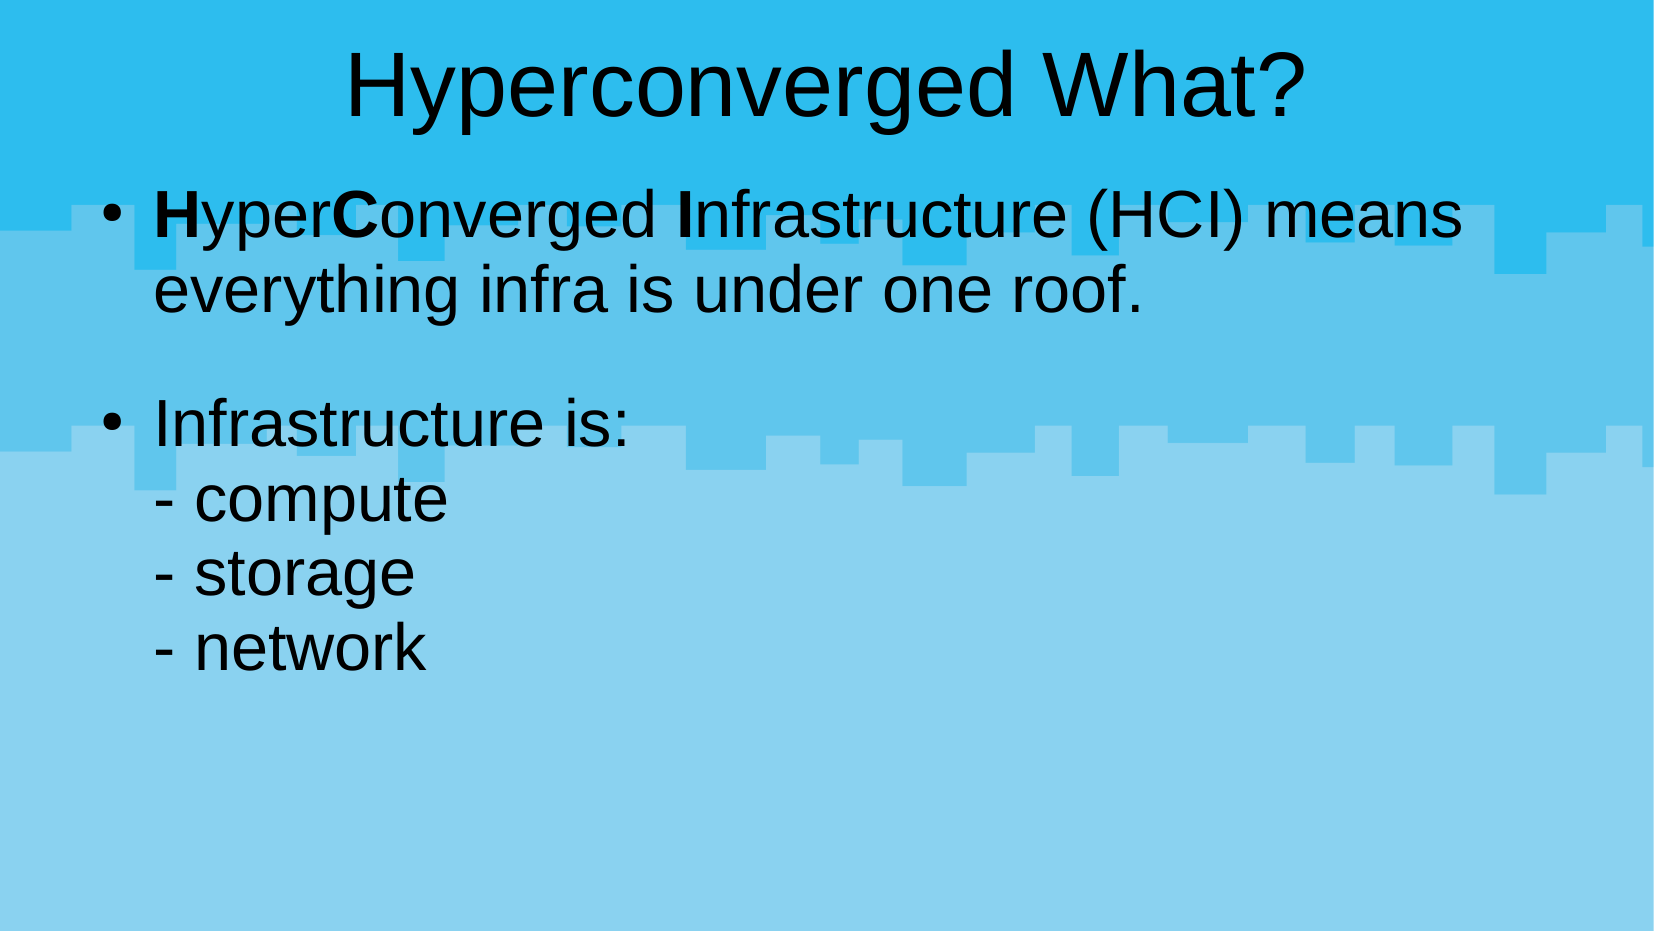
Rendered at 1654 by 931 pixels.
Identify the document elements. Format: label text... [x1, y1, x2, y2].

picture [0, 0, 1654, 931]
list HyperConverged Infrastructure (HCI) means everything infra is under one roof. Infrastructure is: - compute - storage - network [82, 177, 1571, 827]
title Hyperconverged What? [82, 7, 1571, 163]
